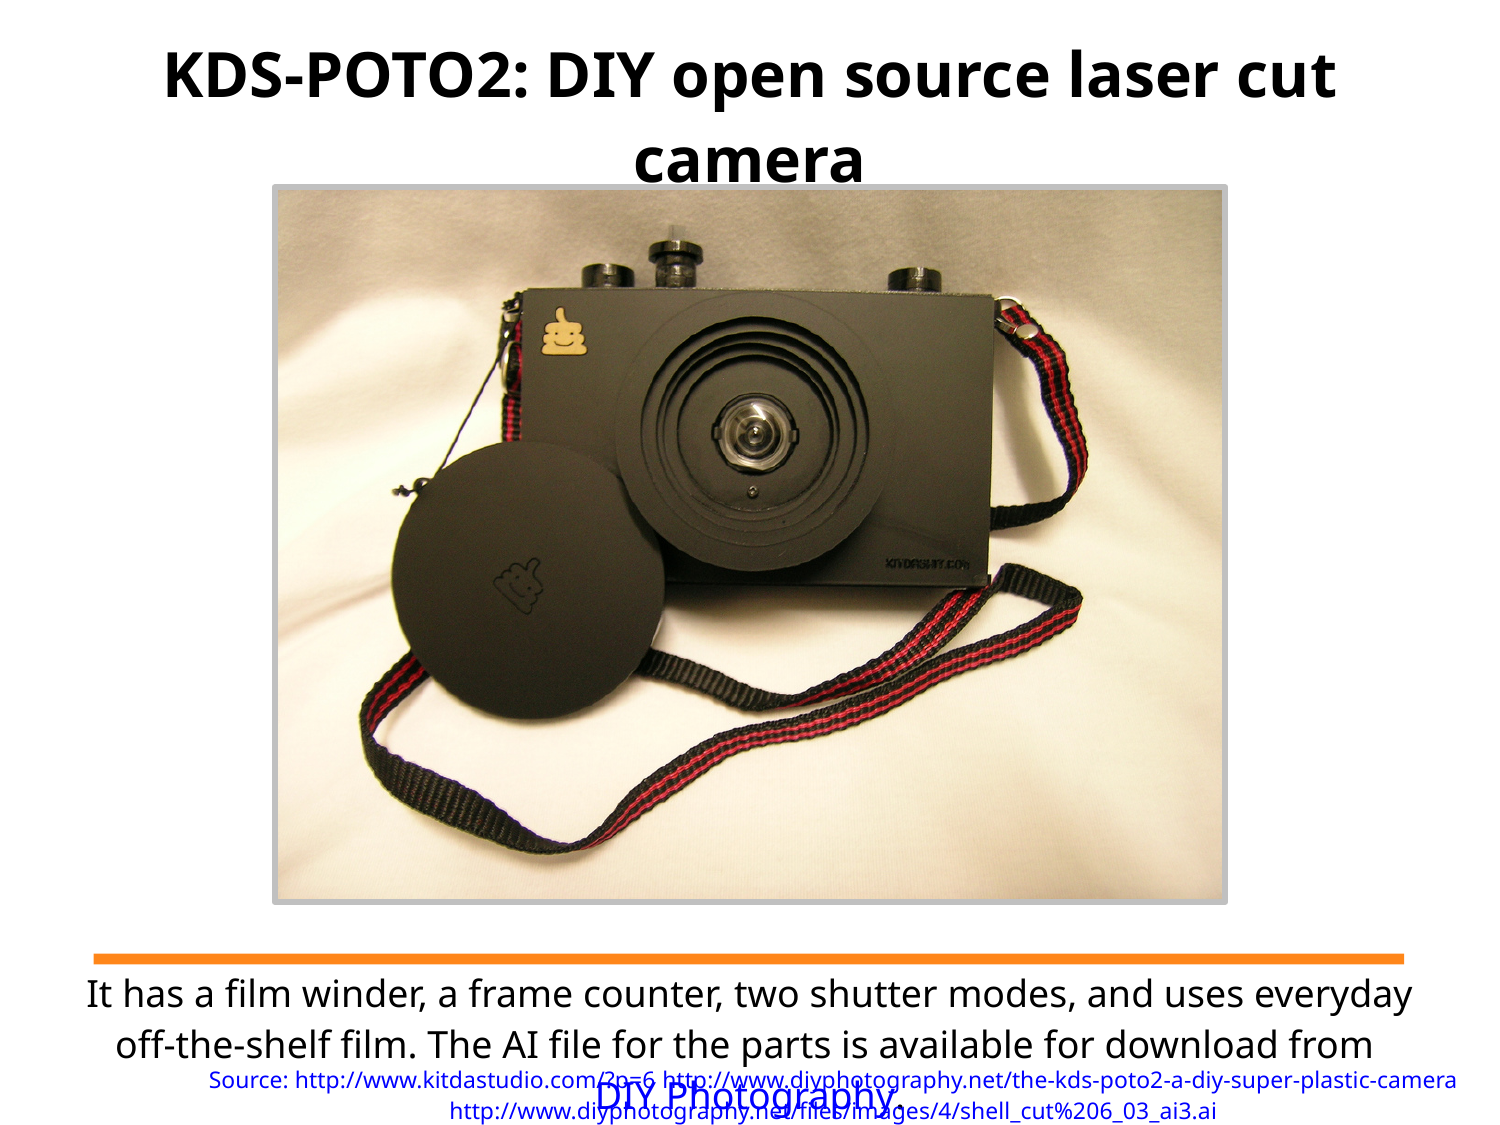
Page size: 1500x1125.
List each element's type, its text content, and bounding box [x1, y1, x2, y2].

picture [1307, 1077, 1311, 1087]
title KDS-POTO2: DIY open source laser cut camera [75, 44, 1426, 188]
picture [0, 0, 1500, 1125]
text_box Source: http://www.kitdastudio.com/?p=6 http://www.diyphotography.net/the-kds-poto2-a-diy-super-plastic-camera http://www.diyphotography.net/files/images/4/shell_cut%206_03_ai3.ai [193, 1056, 1307, 1123]
text_box It has a film winder, a frame counter, two shutter modes, and uses everyday off-the-shelf film. The AI file for the parts is available for download from DIY Photography. [52, 960, 1448, 1064]
